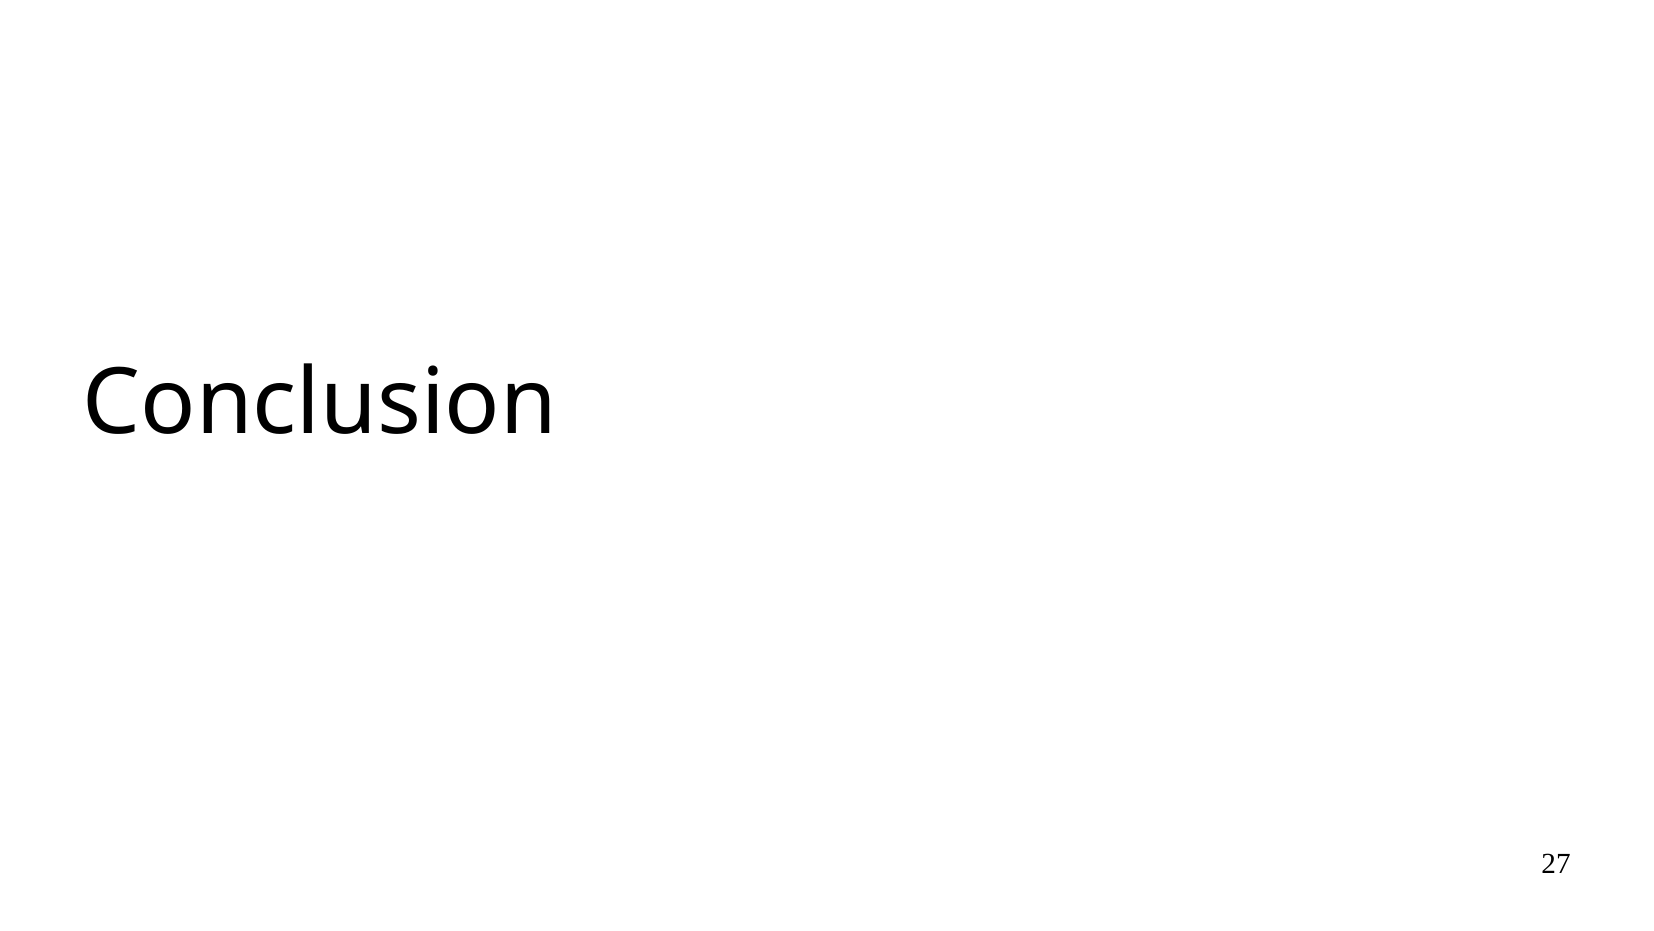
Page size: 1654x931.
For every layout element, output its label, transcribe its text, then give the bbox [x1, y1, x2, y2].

title Conclusion [82, 320, 1571, 476]
